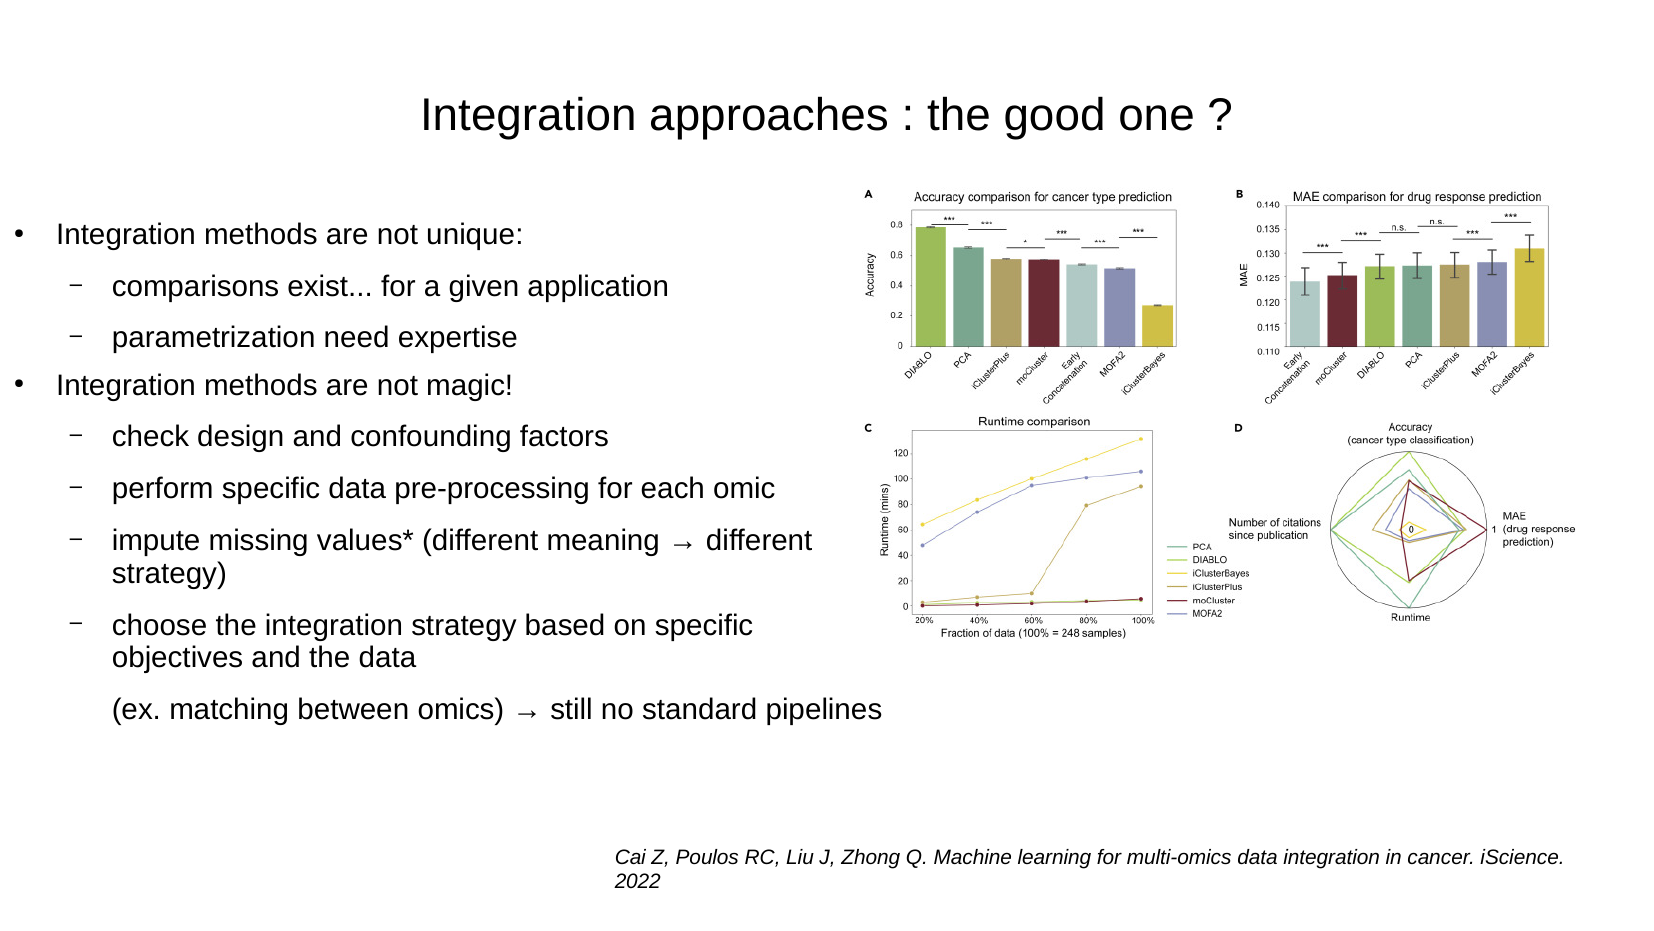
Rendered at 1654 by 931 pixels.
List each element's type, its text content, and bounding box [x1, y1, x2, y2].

picture [862, 187, 1576, 639]
list Integration methods are not unique: comparisons exist... for a given application parametrization need expertise Integration methods are not magic! check design and confounding factors perform specific data pre-processing for each omic impute missing values* (different meaning → different strategy) choose the integration strategy based on specific objectives and the data (ex. matching between omics) → still no standard pipelines [0, 217, 893, 751]
text_box Cai Z, Poulos RC, Liu J, Zhong Q. Machine learning for multi-omics data integration in cancer. iScience. 2022 [600, 838, 1631, 901]
title Integration approaches : the good one ? [82, 37, 1571, 193]
